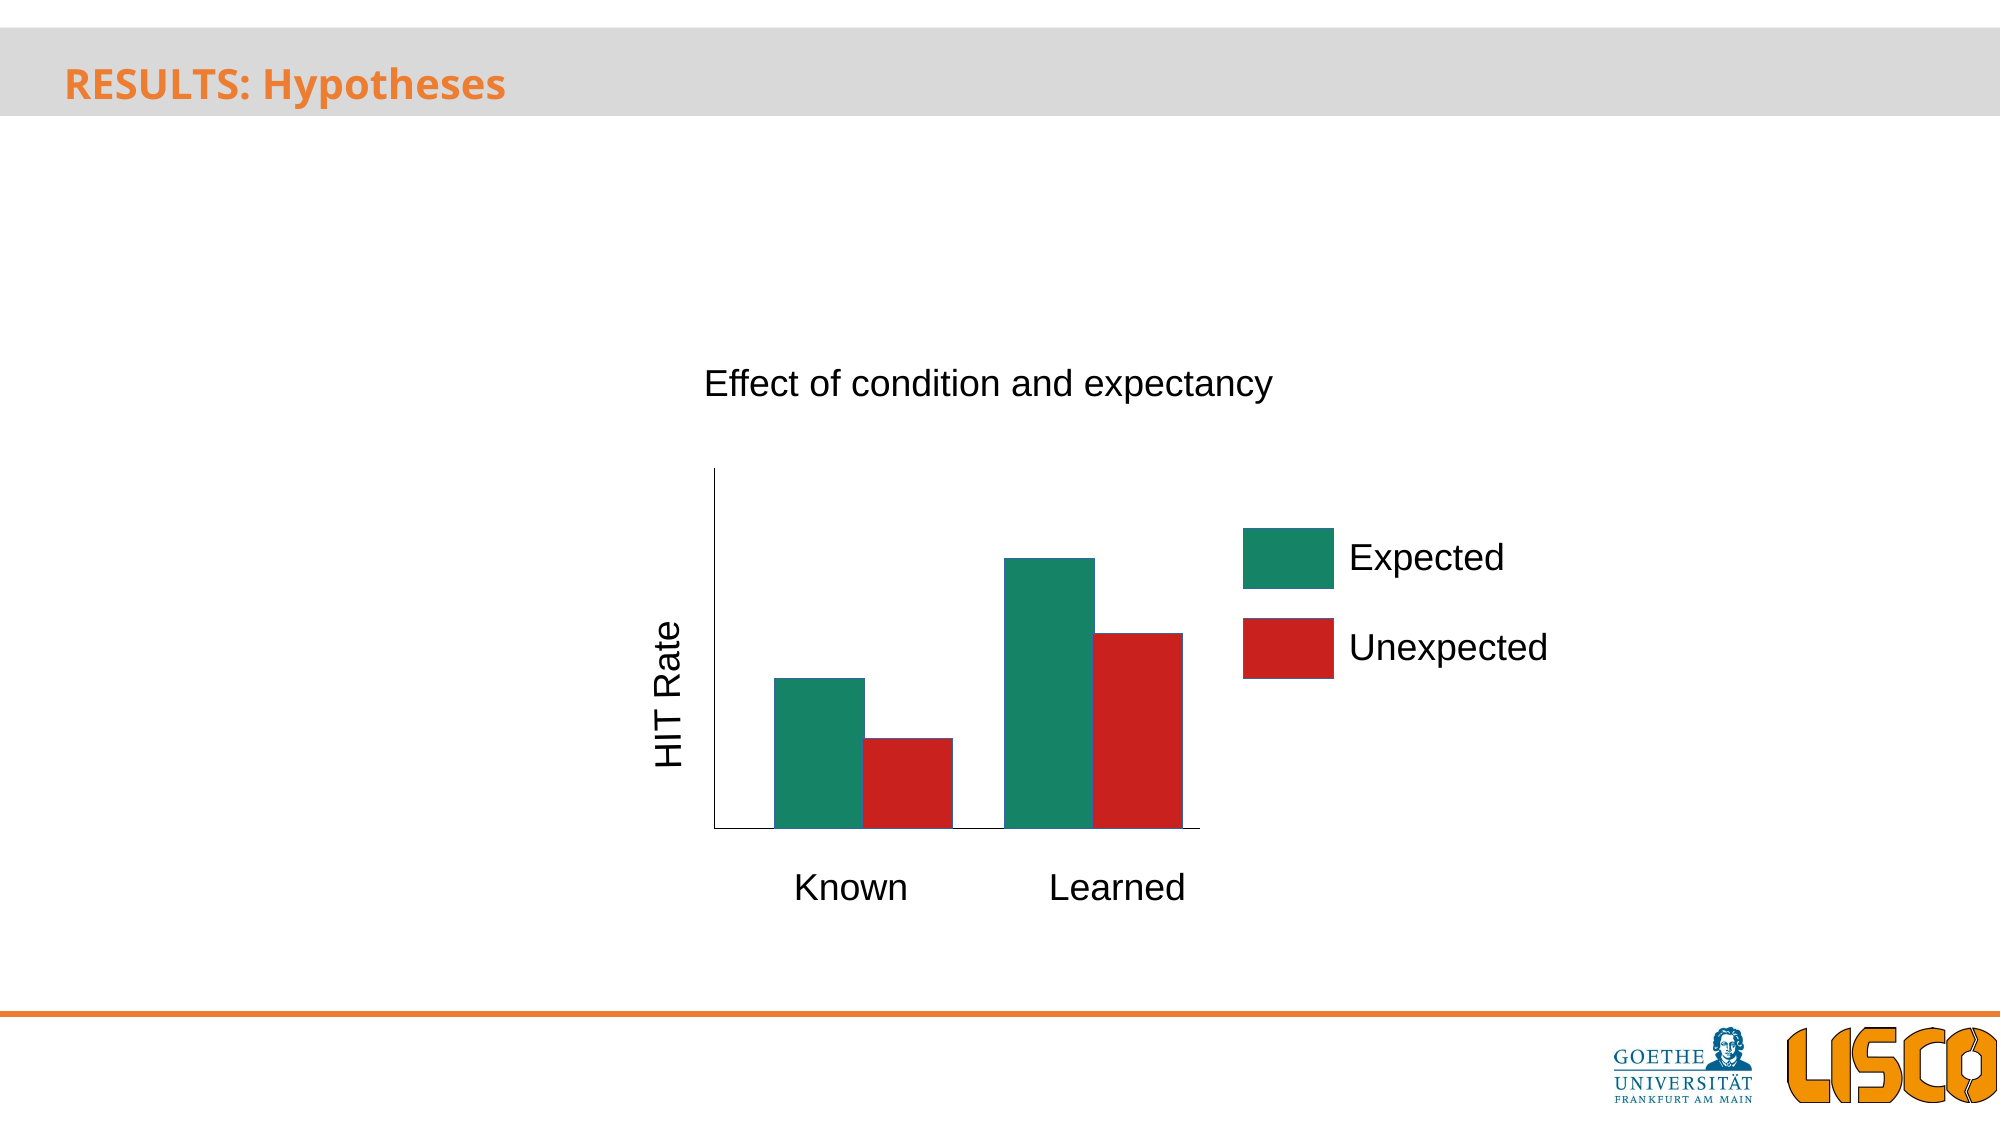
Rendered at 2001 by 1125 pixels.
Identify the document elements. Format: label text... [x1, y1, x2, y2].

picture [1733, 1027, 1752, 1067]
text_box [1243, 618, 1334, 679]
text_box [774, 678, 953, 829]
text_box RESULTS: Hypotheses [49, 50, 522, 116]
text_box Unexpected [1334, 618, 1575, 676]
picture [1614, 1027, 1752, 1103]
text_box Known [779, 858, 1034, 958]
text_box [1243, 528, 1334, 589]
text_box Effect of condition and expectancy [689, 354, 1380, 454]
text_box HIT Rate [627, 92, 739, 785]
text_box [1004, 558, 1183, 829]
picture [1787, 1027, 1997, 1103]
text_box [0, 27, 2000, 116]
text_box Expected [1334, 528, 1575, 586]
text_box Learned [1034, 858, 1725, 958]
